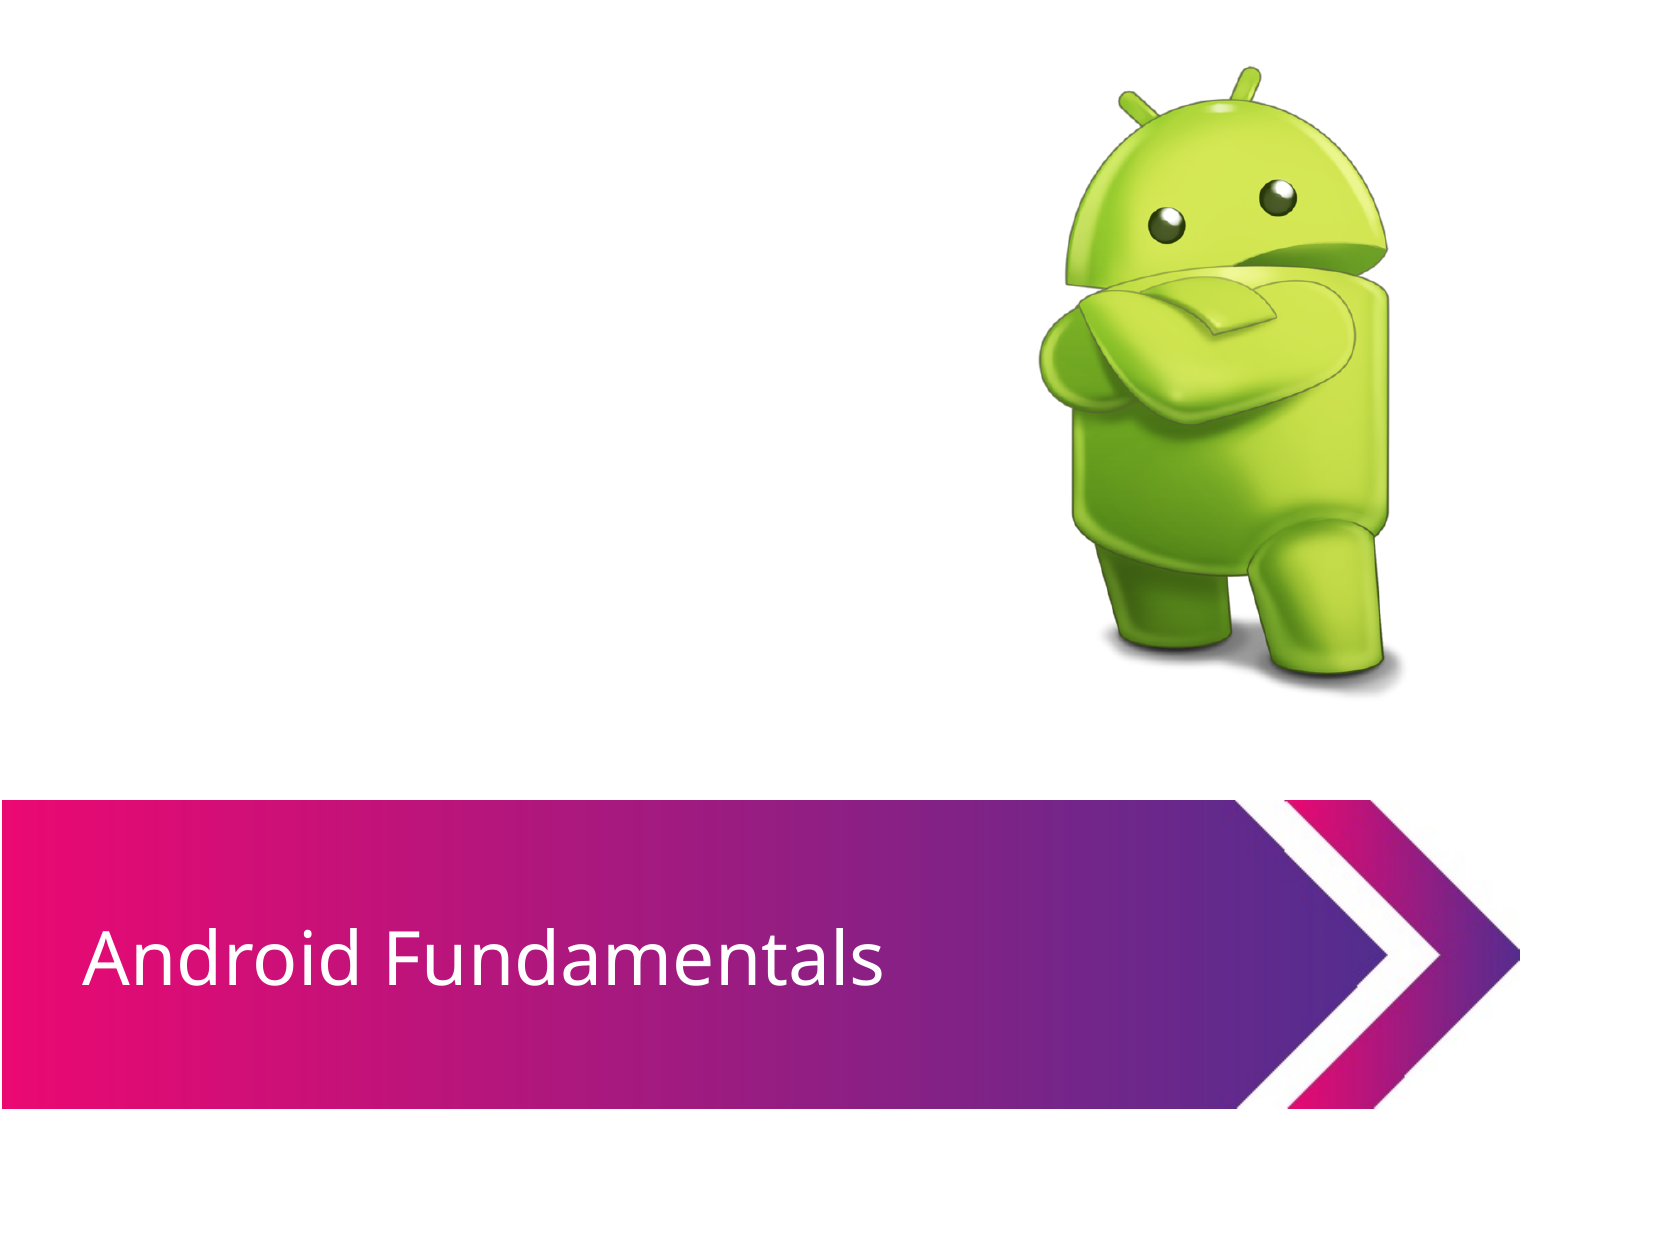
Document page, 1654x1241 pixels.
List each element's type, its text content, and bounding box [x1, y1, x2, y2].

title Android Fundamentals [82, 852, 1396, 1060]
picture [2, 800, 1520, 1109]
picture [900, 59, 1576, 716]
